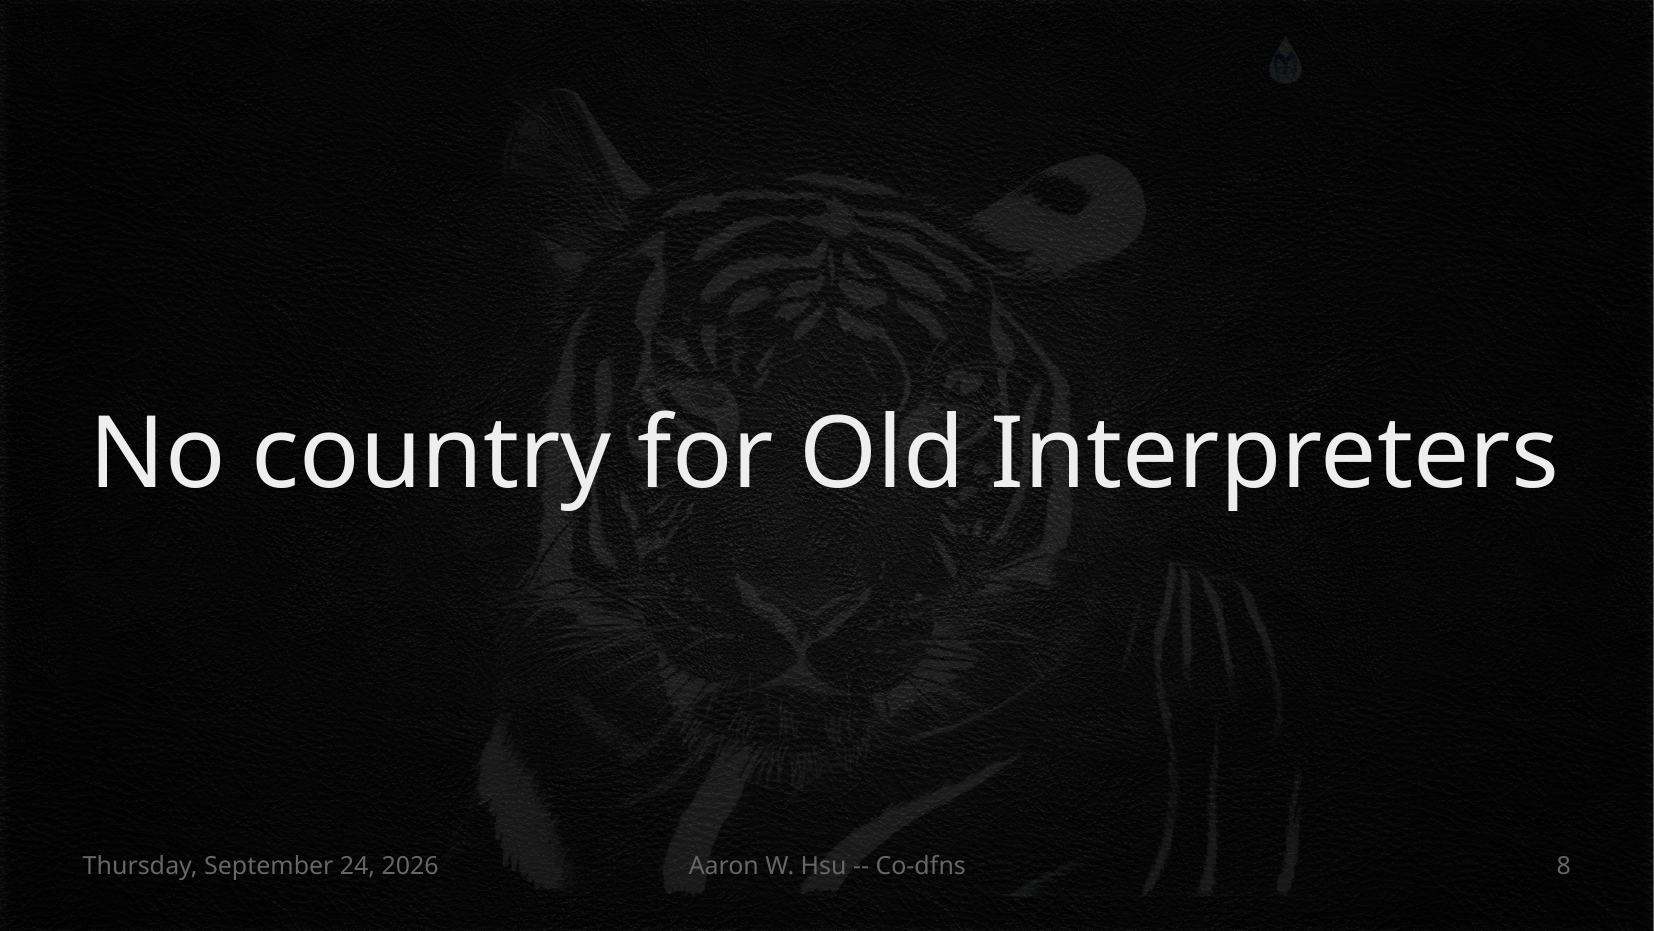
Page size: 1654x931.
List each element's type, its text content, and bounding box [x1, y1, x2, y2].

picture [0, 0, 1654, 931]
text_box No country for Old Interpreters [60, 372, 1591, 523]
